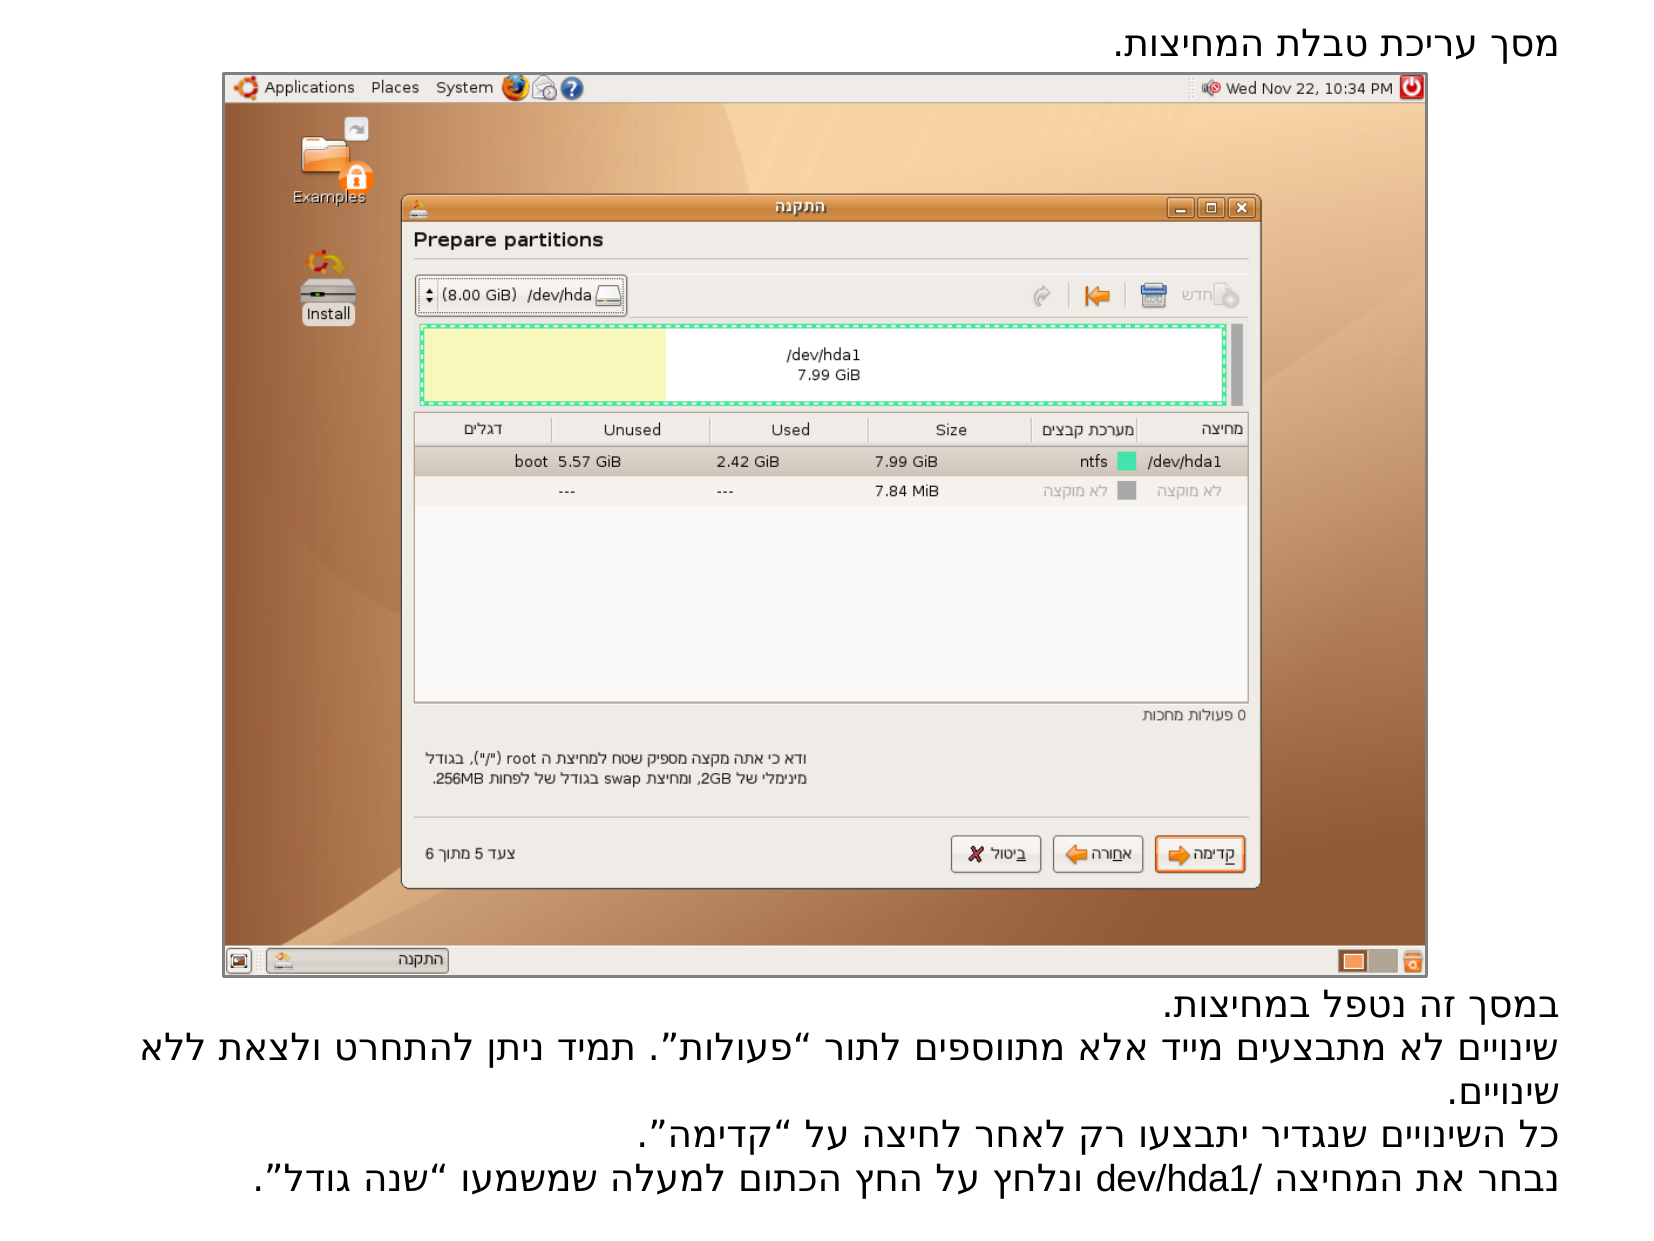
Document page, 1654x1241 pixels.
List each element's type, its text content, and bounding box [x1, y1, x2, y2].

picture [225, 75, 1426, 976]
text_box מסך עריכת טבלת המחיצות. [225, 14, 1576, 75]
text_box במסך זה נטפל במחיצות. שינויים לא מתבצעים מייד אלא מתווספים לתור “פעולות”. תמיד ניתן להתחרט ולצאת ללא שינויים. כל השינויים שנגדיר יתבצעו רק לאחר לחיצה על “קדימה”. נבחר את המחיצה /dev/hda1 ונלחץ על החץ הכתום למעלה שמשמעו “שנה גודל”. [75, 975, 1576, 1218]
